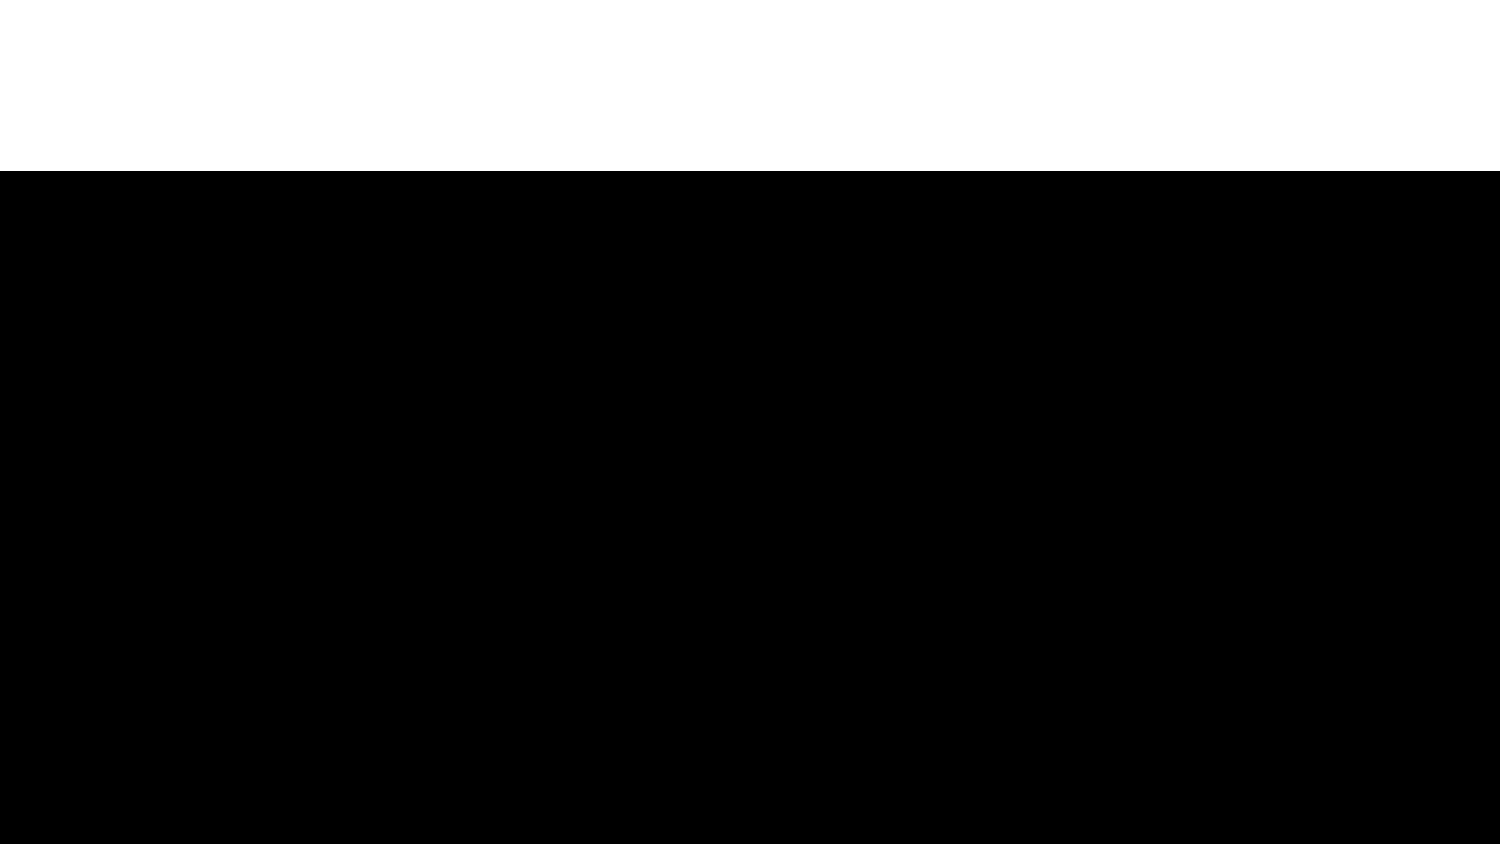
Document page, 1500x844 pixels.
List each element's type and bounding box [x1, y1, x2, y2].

title [0, 0, 1500, 171]
